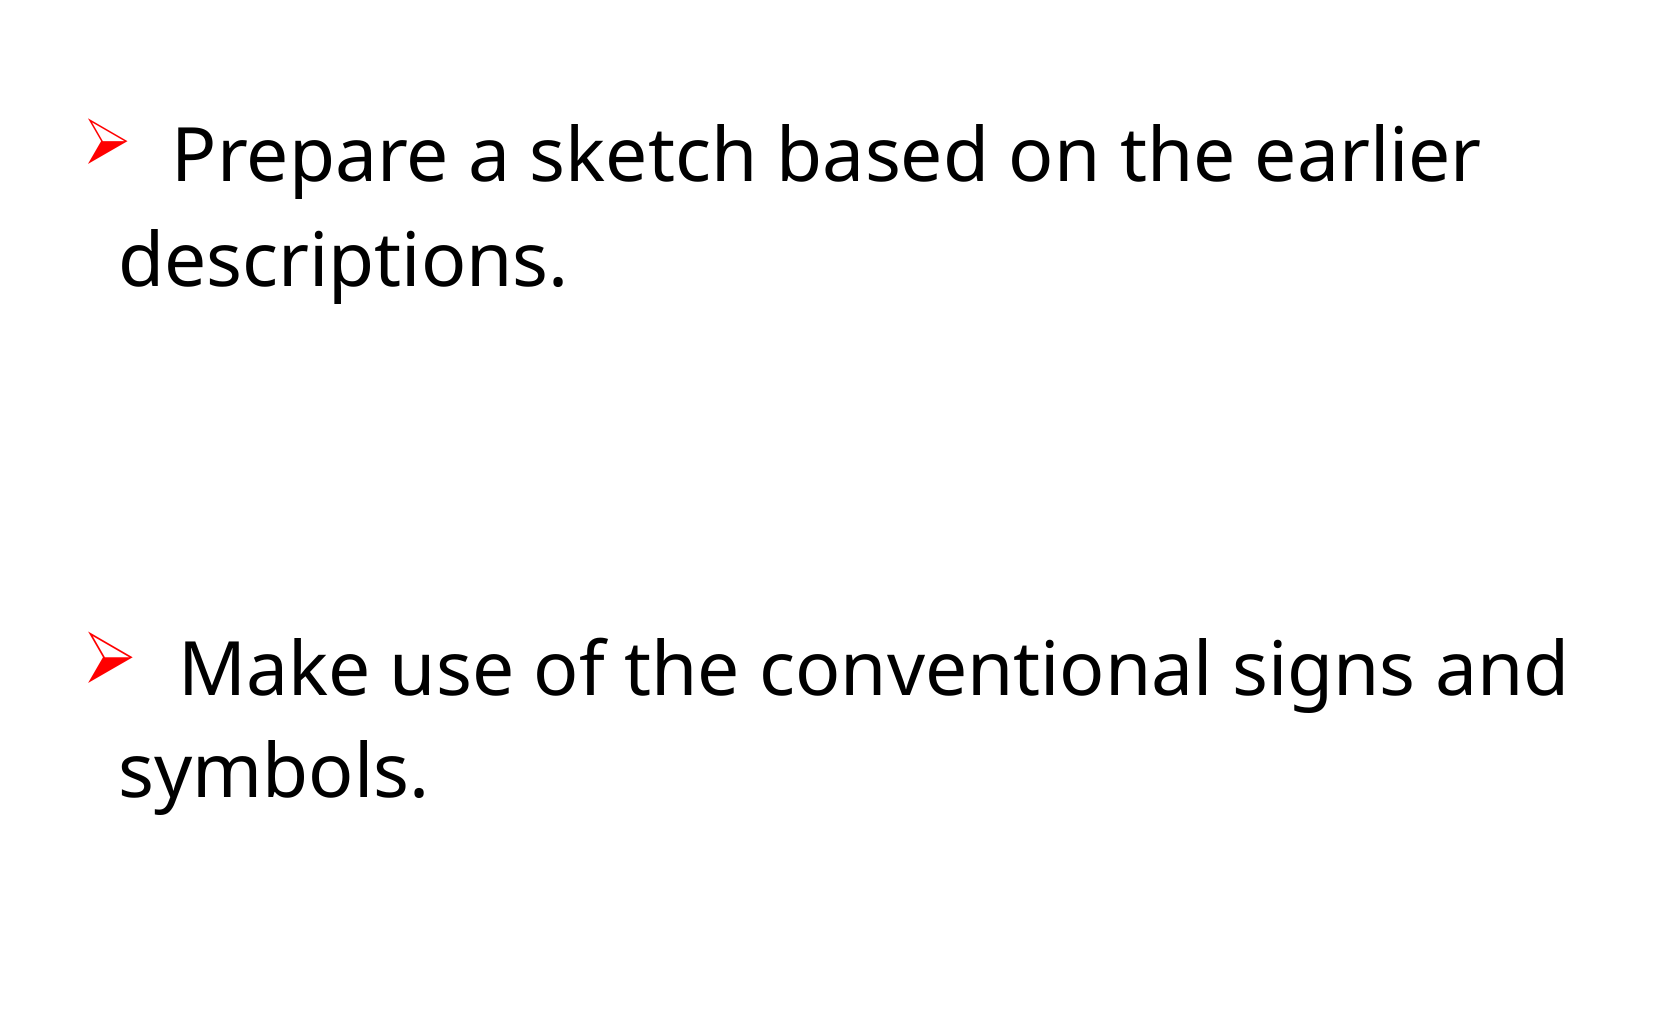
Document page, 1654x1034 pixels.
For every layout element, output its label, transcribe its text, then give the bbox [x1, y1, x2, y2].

subtitle Prepare a sketch based on the earlier descriptions. Make use of the conventional signs and symbols. [82, 135, 1571, 981]
